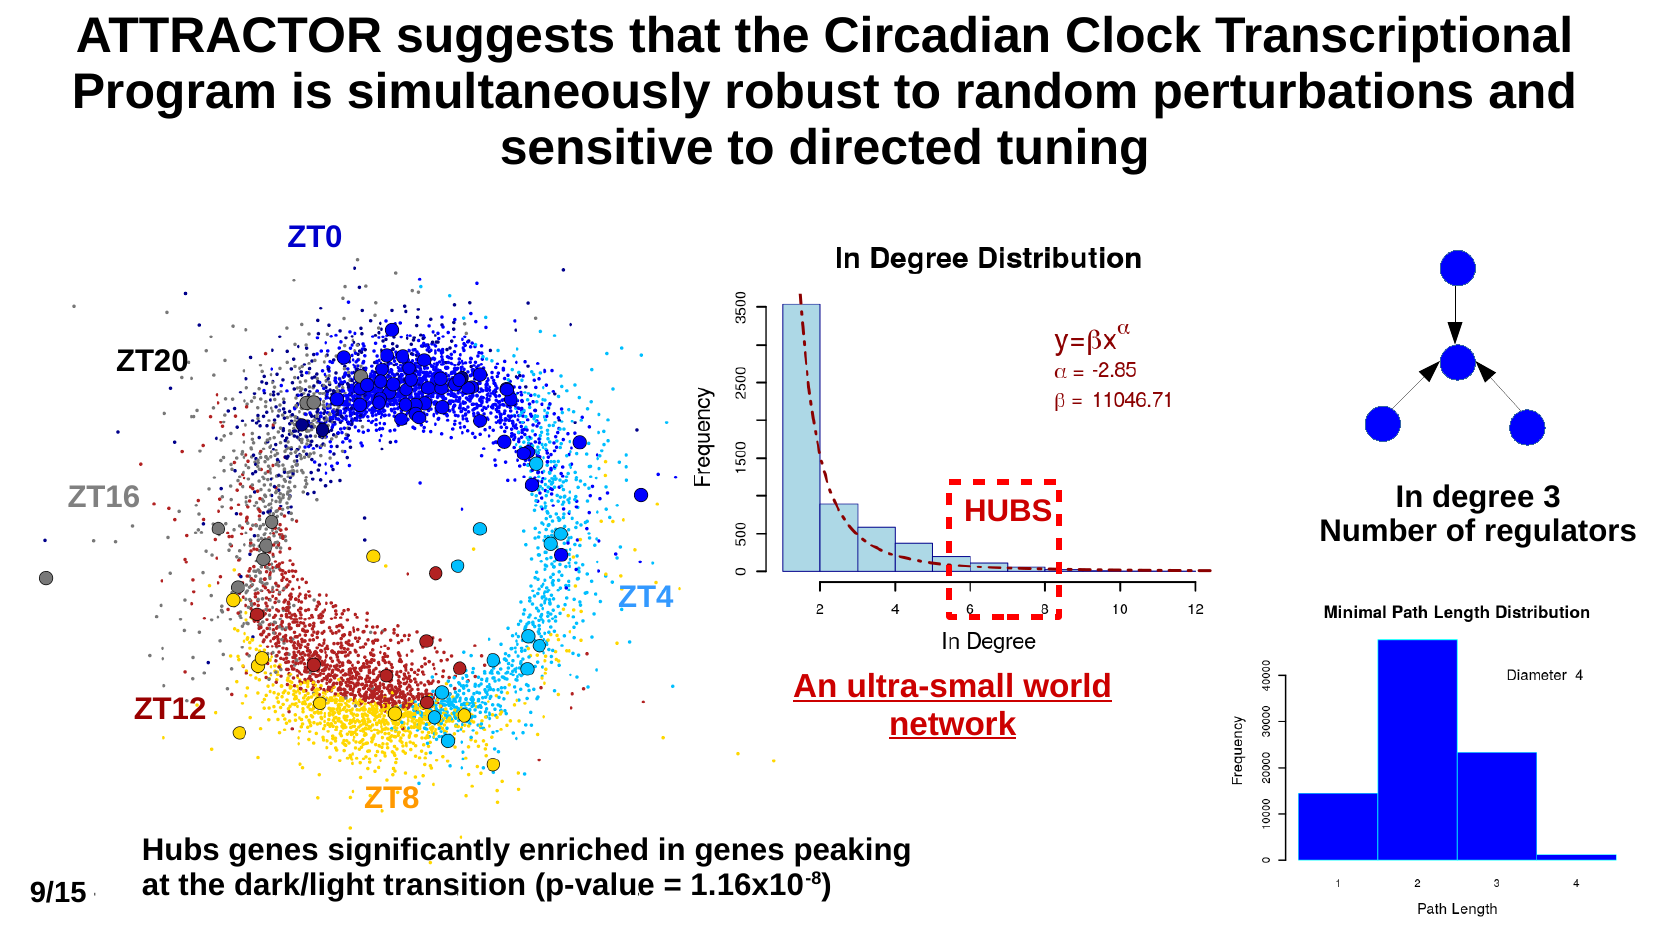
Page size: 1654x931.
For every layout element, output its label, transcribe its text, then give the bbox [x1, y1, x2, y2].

text_box [1509, 409, 1546, 446]
text_box HUBS [927, 451, 1090, 536]
picture [0, 221, 1654, 931]
text_box [949, 536, 1060, 617]
text_box 9/15 [15, 840, 121, 917]
text_box ZT4 [603, 571, 694, 671]
text_box ZT0 [272, 211, 438, 311]
title ATTRACTOR suggests that the Circadian Clock Transcriptional Program is simultaneously robust to random perturbations and sensitive to directed tuning [30, 0, 1621, 203]
text_box ZT16 [52, 471, 218, 571]
text_box [1440, 250, 1476, 286]
text_box ZT20 [101, 335, 267, 435]
text_box [1440, 344, 1476, 381]
text_box An ultra-small world network [764, 660, 1142, 780]
text_box ZT8 [349, 772, 515, 825]
text_box [1365, 406, 1401, 442]
text_box ZT12 [119, 684, 285, 783]
text_box In degree 3 Number of regulators [1290, 471, 1654, 584]
text_box Hubs genes significantly enriched in genes peaking at the dark/light transition (p-value = 1.16x10-8) [127, 825, 953, 931]
